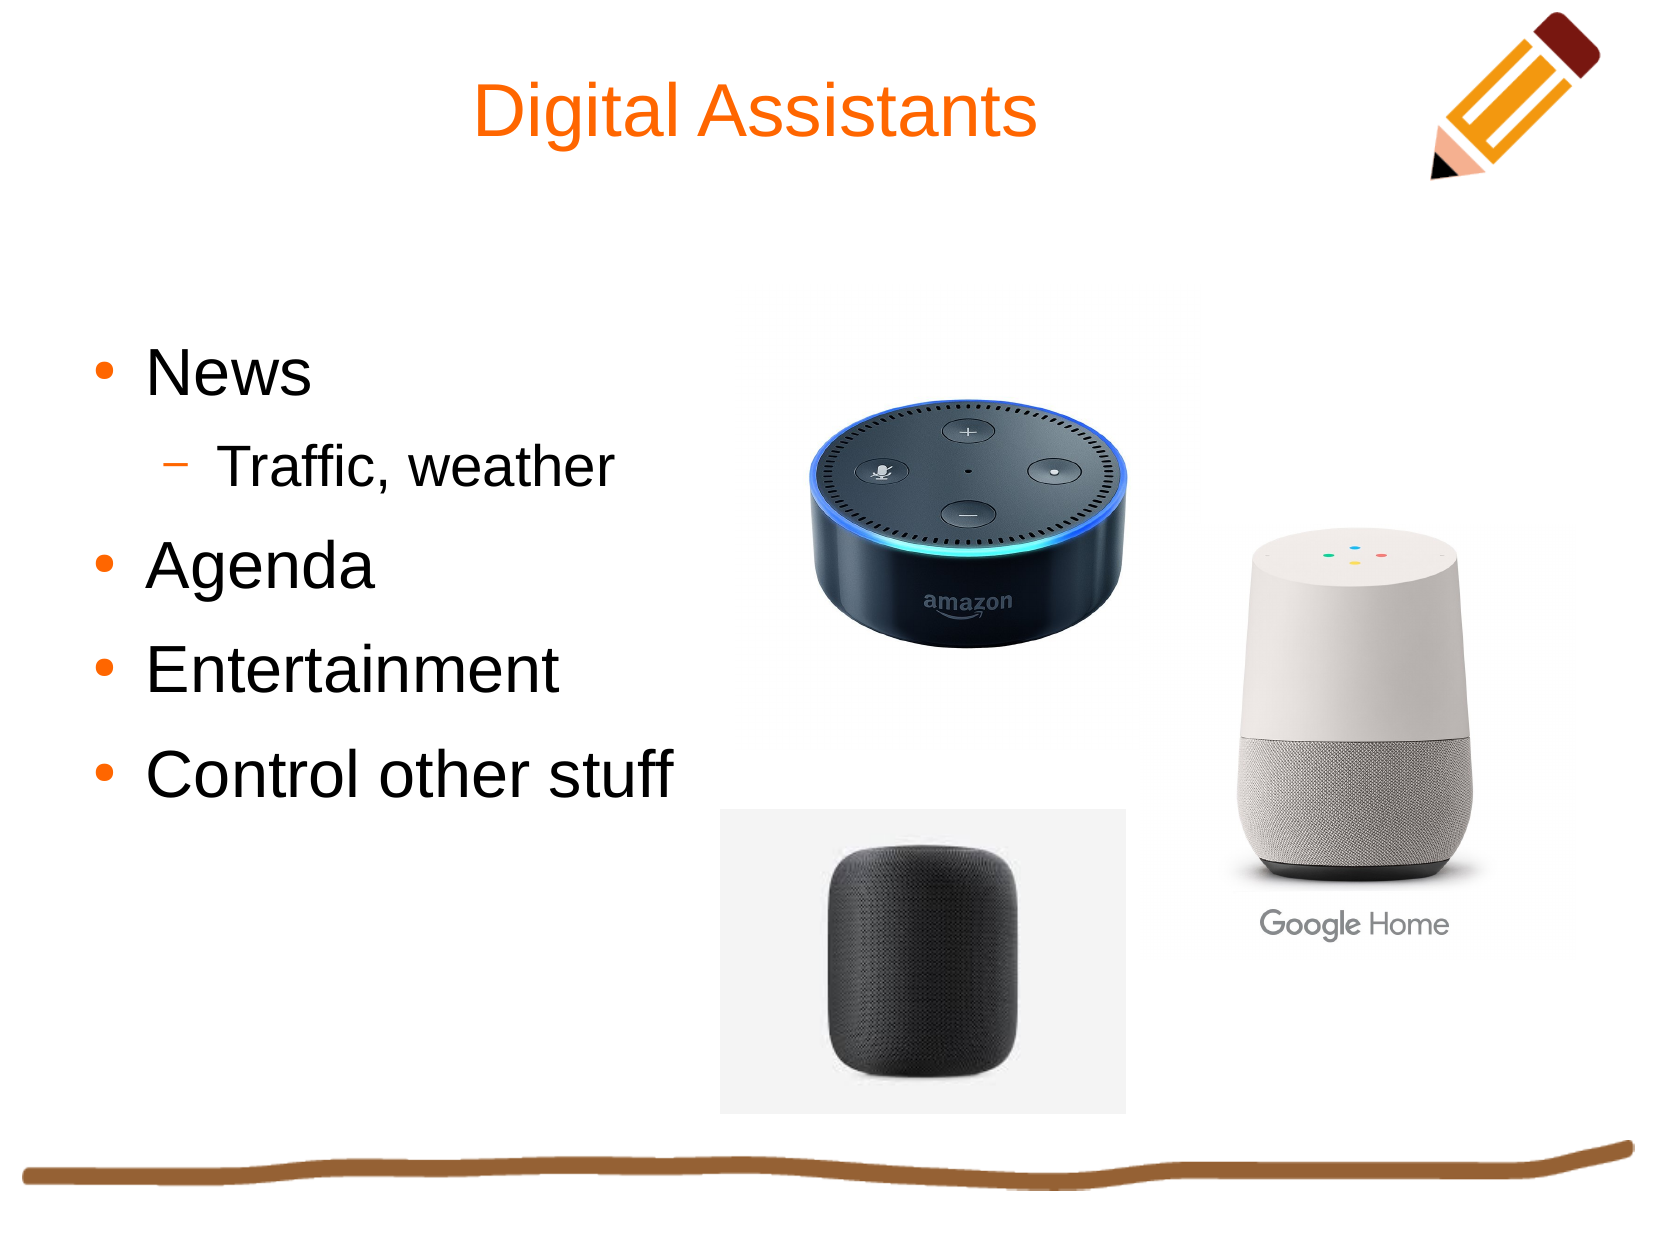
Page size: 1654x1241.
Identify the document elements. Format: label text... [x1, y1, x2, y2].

picture [735, 284, 1576, 961]
picture [22, 1140, 1635, 1191]
title Digital Assistants [82, 49, 1430, 172]
picture [720, 809, 1126, 1114]
list News Traffic, weather Agenda Entertainment Control other stuff [75, 335, 796, 886]
picture [1430, 12, 1601, 181]
